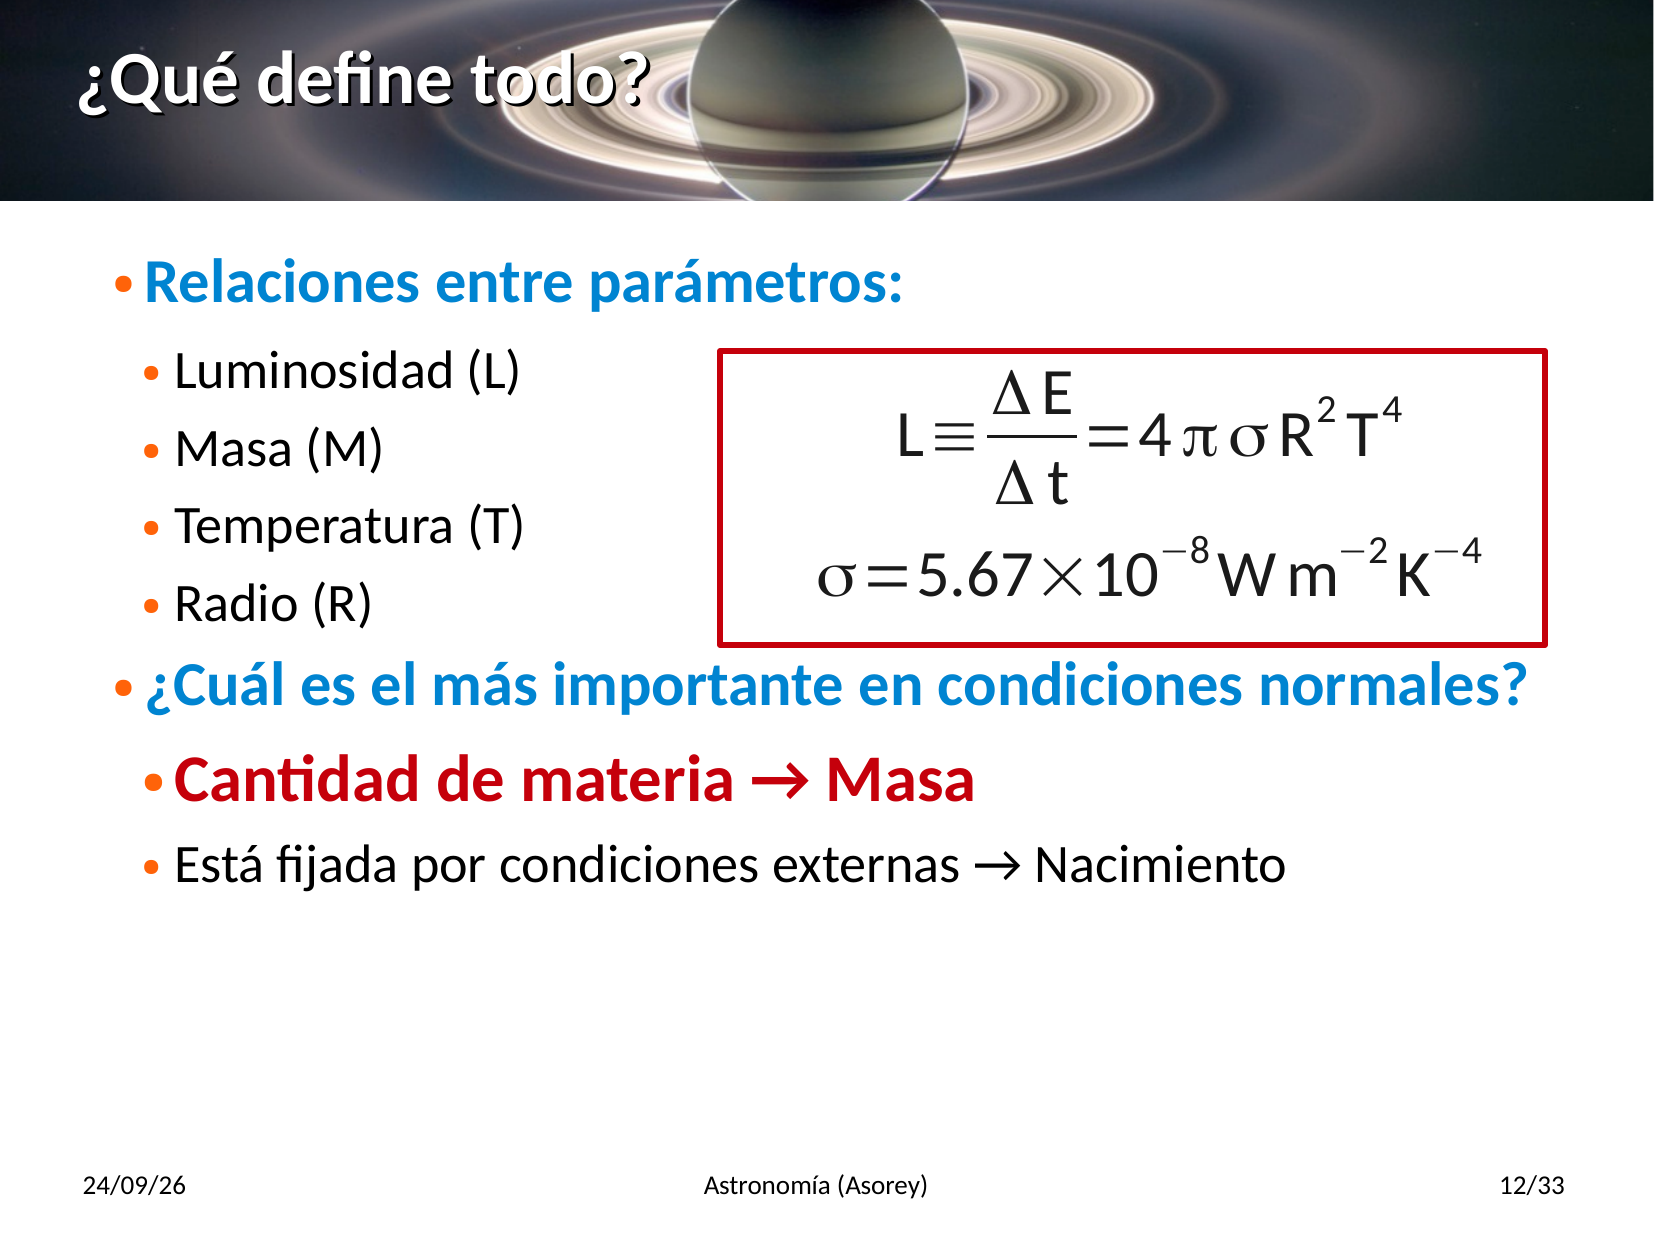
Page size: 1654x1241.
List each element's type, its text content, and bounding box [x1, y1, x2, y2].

chart [810, 354, 1490, 616]
title ¿Qué define todo? [75, 19, 1564, 151]
list Relaciones entre parámetros: Luminosidad (L) Masa (M) Temperatura (T) Radio (R) ¿Cuál es el más importante en condiciones normales? Cantidad de materia → Masa Está fijada por condiciones externas → Nacimiento [82, 255, 1571, 1156]
picture [0, 0, 1654, 201]
